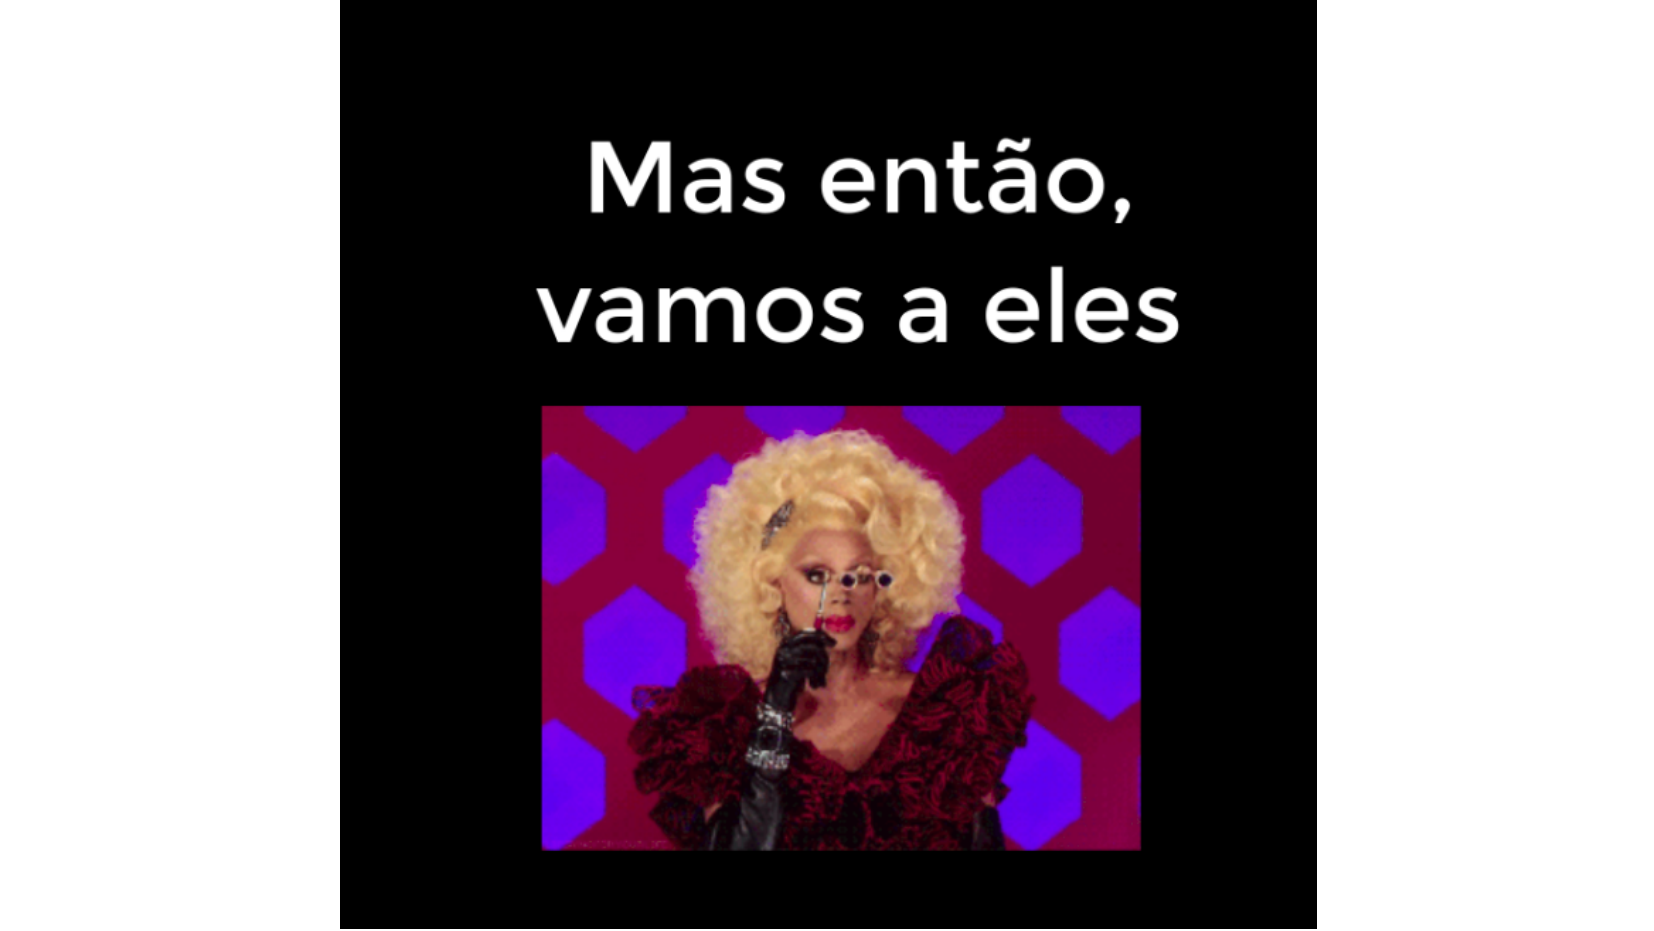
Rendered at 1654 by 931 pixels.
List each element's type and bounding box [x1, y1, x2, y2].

picture [340, 0, 1317, 930]
